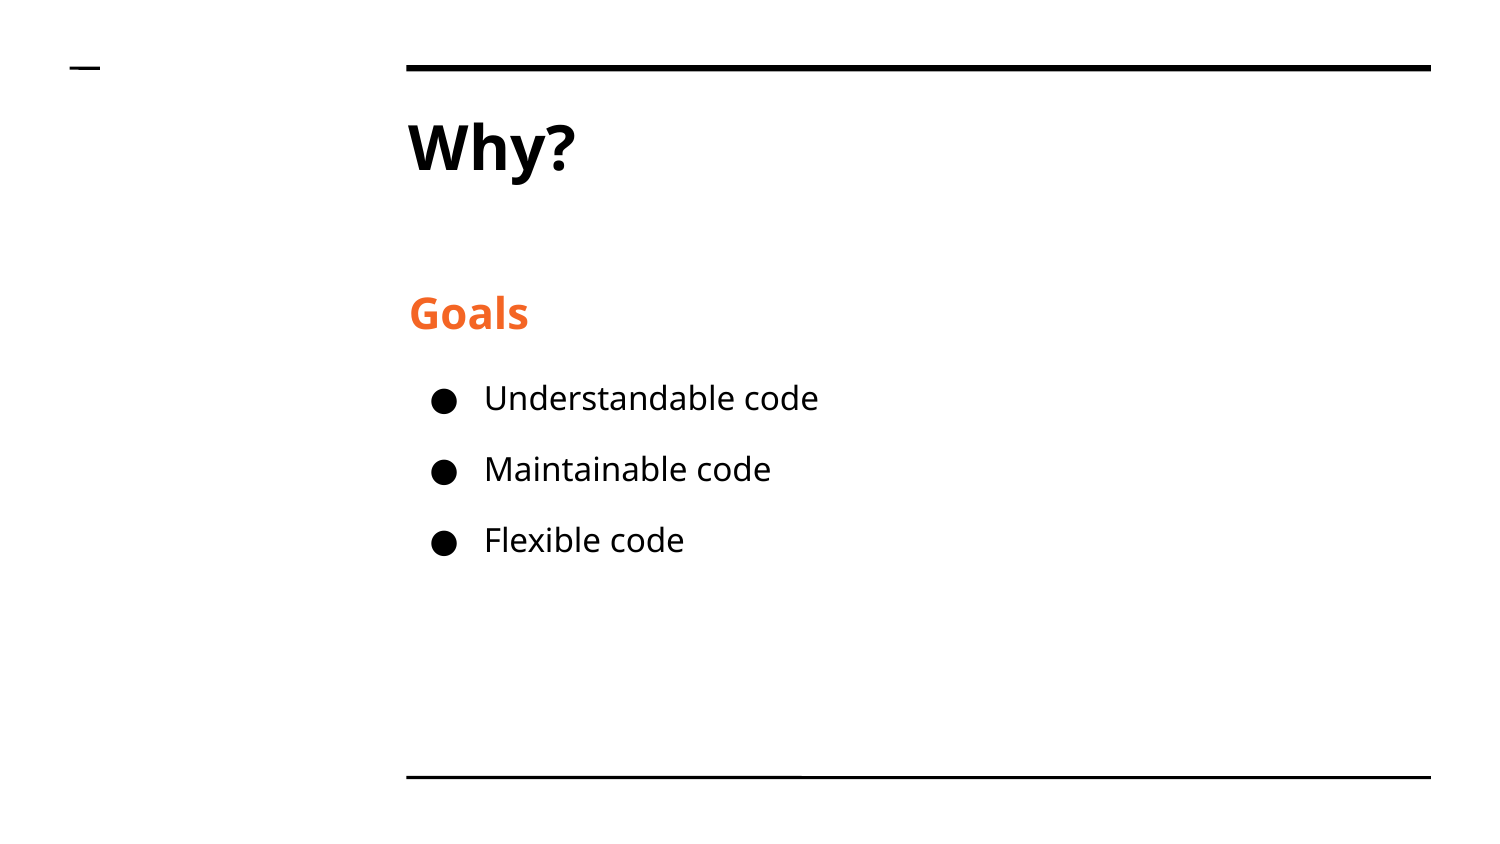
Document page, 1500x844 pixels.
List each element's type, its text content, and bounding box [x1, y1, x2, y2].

title Why? [393, 93, 1431, 198]
list Goals Understandable code Maintainable code Flexible code [393, 262, 898, 756]
